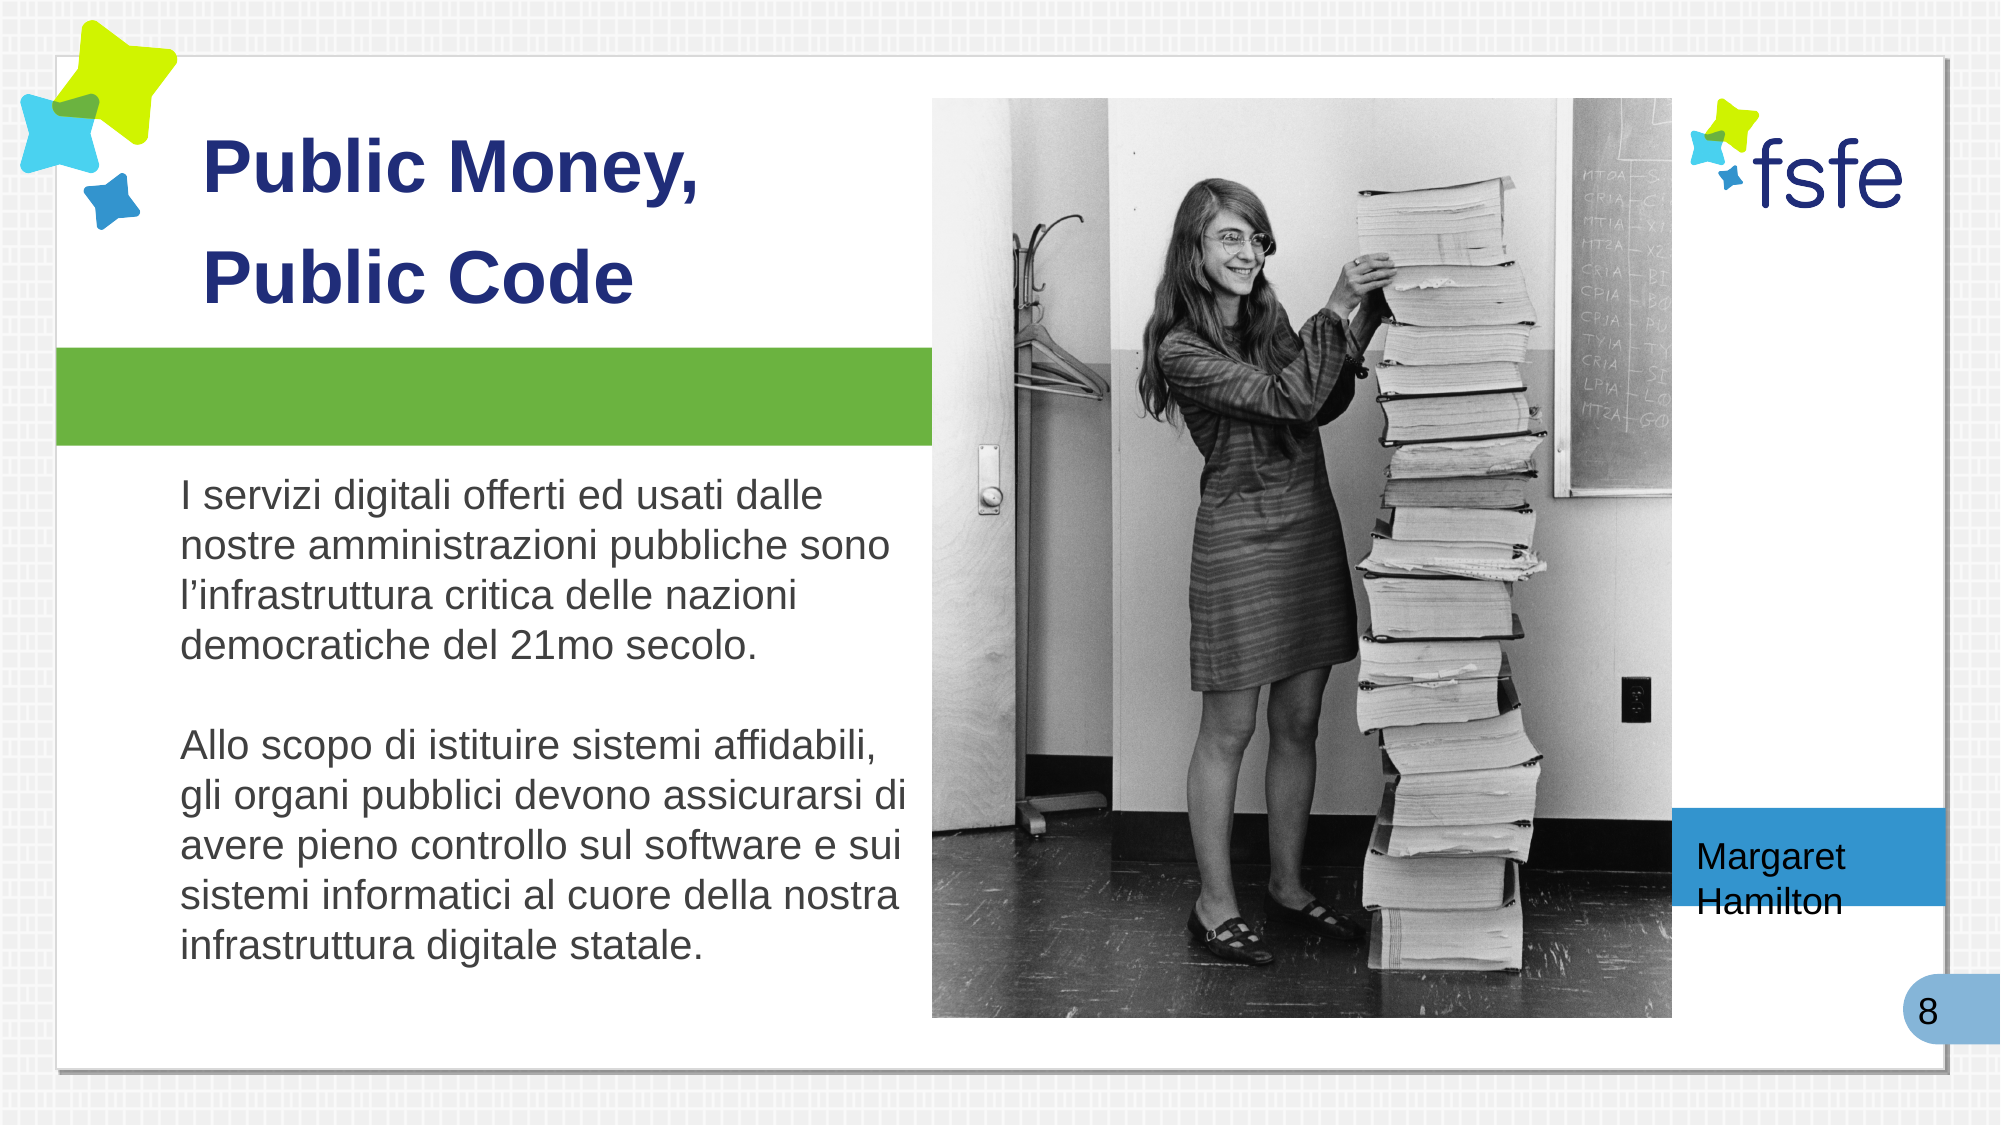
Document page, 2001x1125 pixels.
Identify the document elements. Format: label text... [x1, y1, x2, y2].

text_box Margaret Hamilton [1681, 825, 1882, 1012]
text_box Public Money, Public Code [187, 110, 932, 196]
picture [0, 0, 2001, 1125]
text_box I servizi digitali offerti ed usati dalle nostre amministrazioni pubbliche sono l’infrastruttura critica delle nazioni democratiche del 21mo secolo. Allo scopo di istituire sistemi affidabili, gli organi pubblici devono assicurarsi di avere pieno controllo sul software e sui sistemi informatici al cuore della nostra infrastruttura digitale statale. [165, 460, 932, 945]
